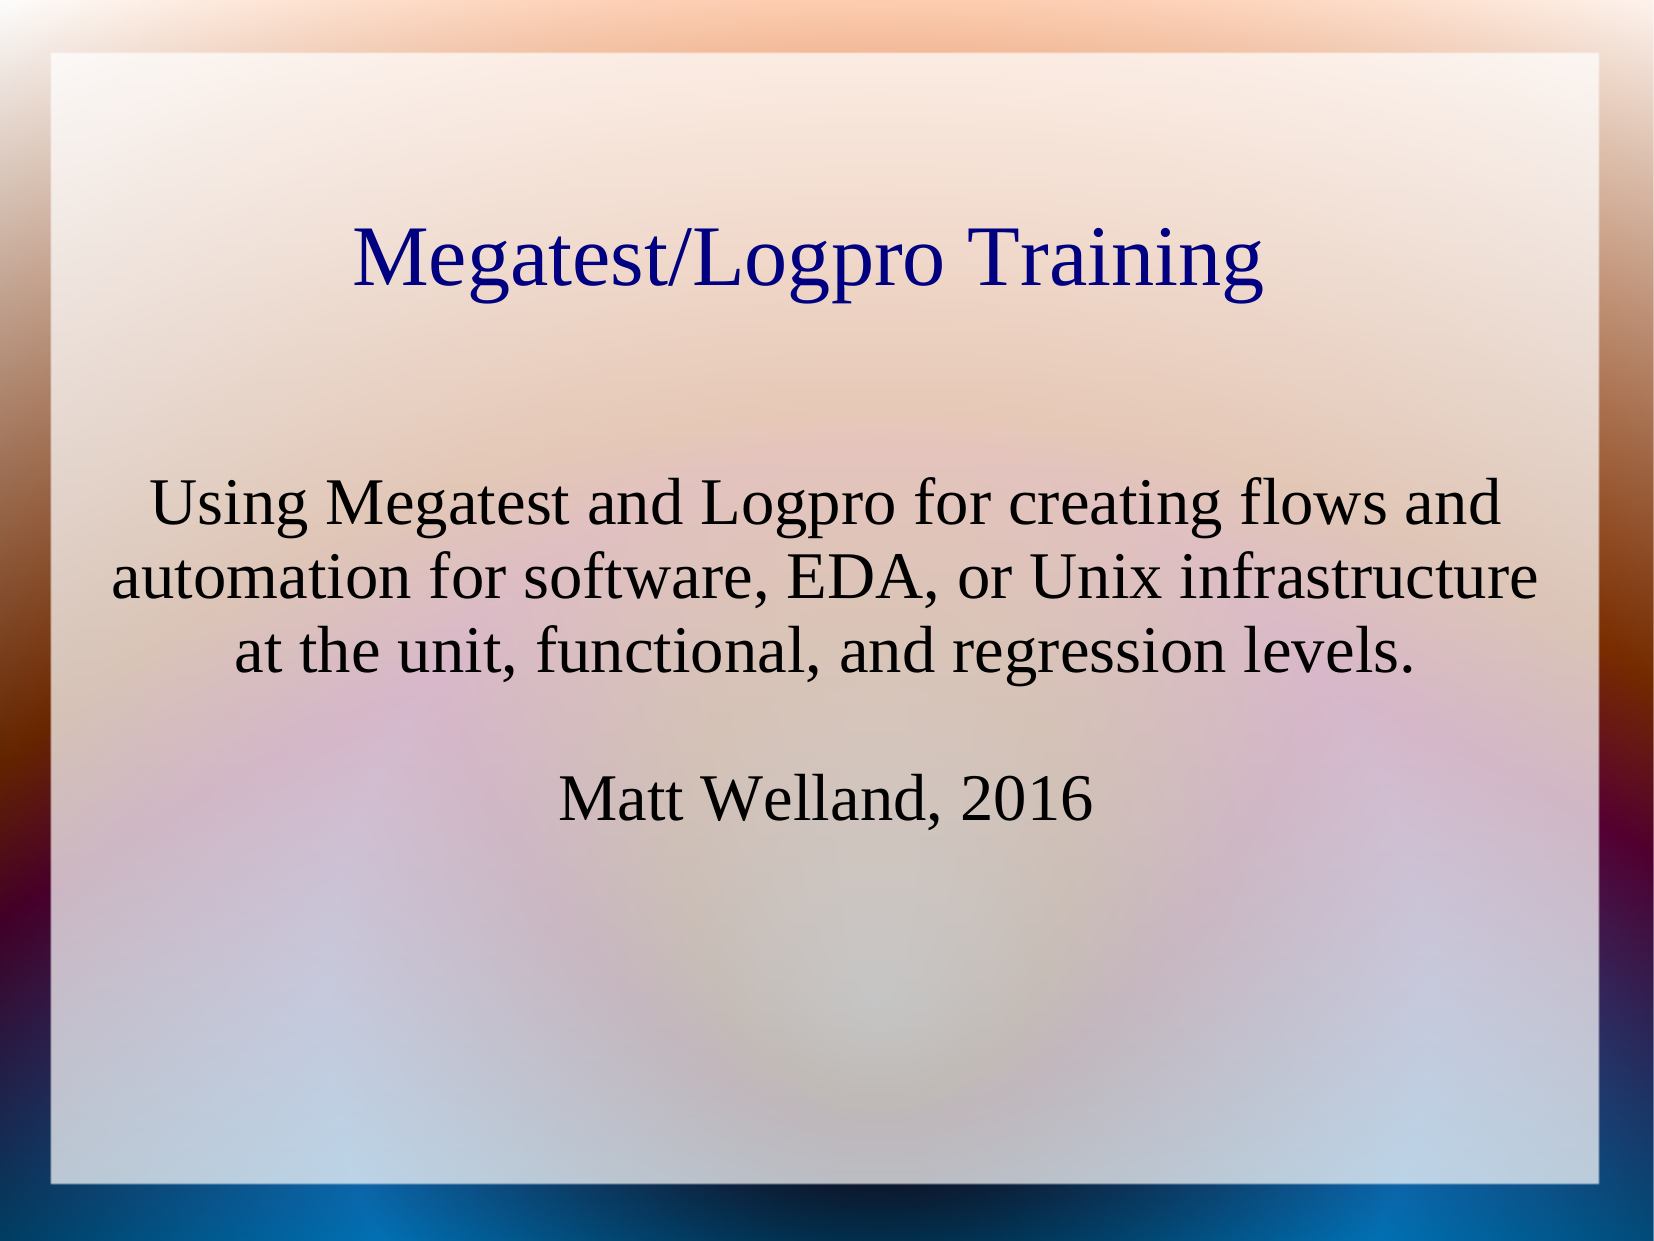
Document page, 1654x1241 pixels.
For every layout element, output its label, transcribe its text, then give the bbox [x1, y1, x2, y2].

subtitle Using Megatest and Logpro for creating flows and automation for software, EDA, or Unix infrastructure at the unit, functional, and regression levels. Matt Welland, 2016 [82, 290, 1571, 1010]
picture [0, 0, 1654, 1241]
title Megatest/Logpro Training [82, 152, 1536, 290]
